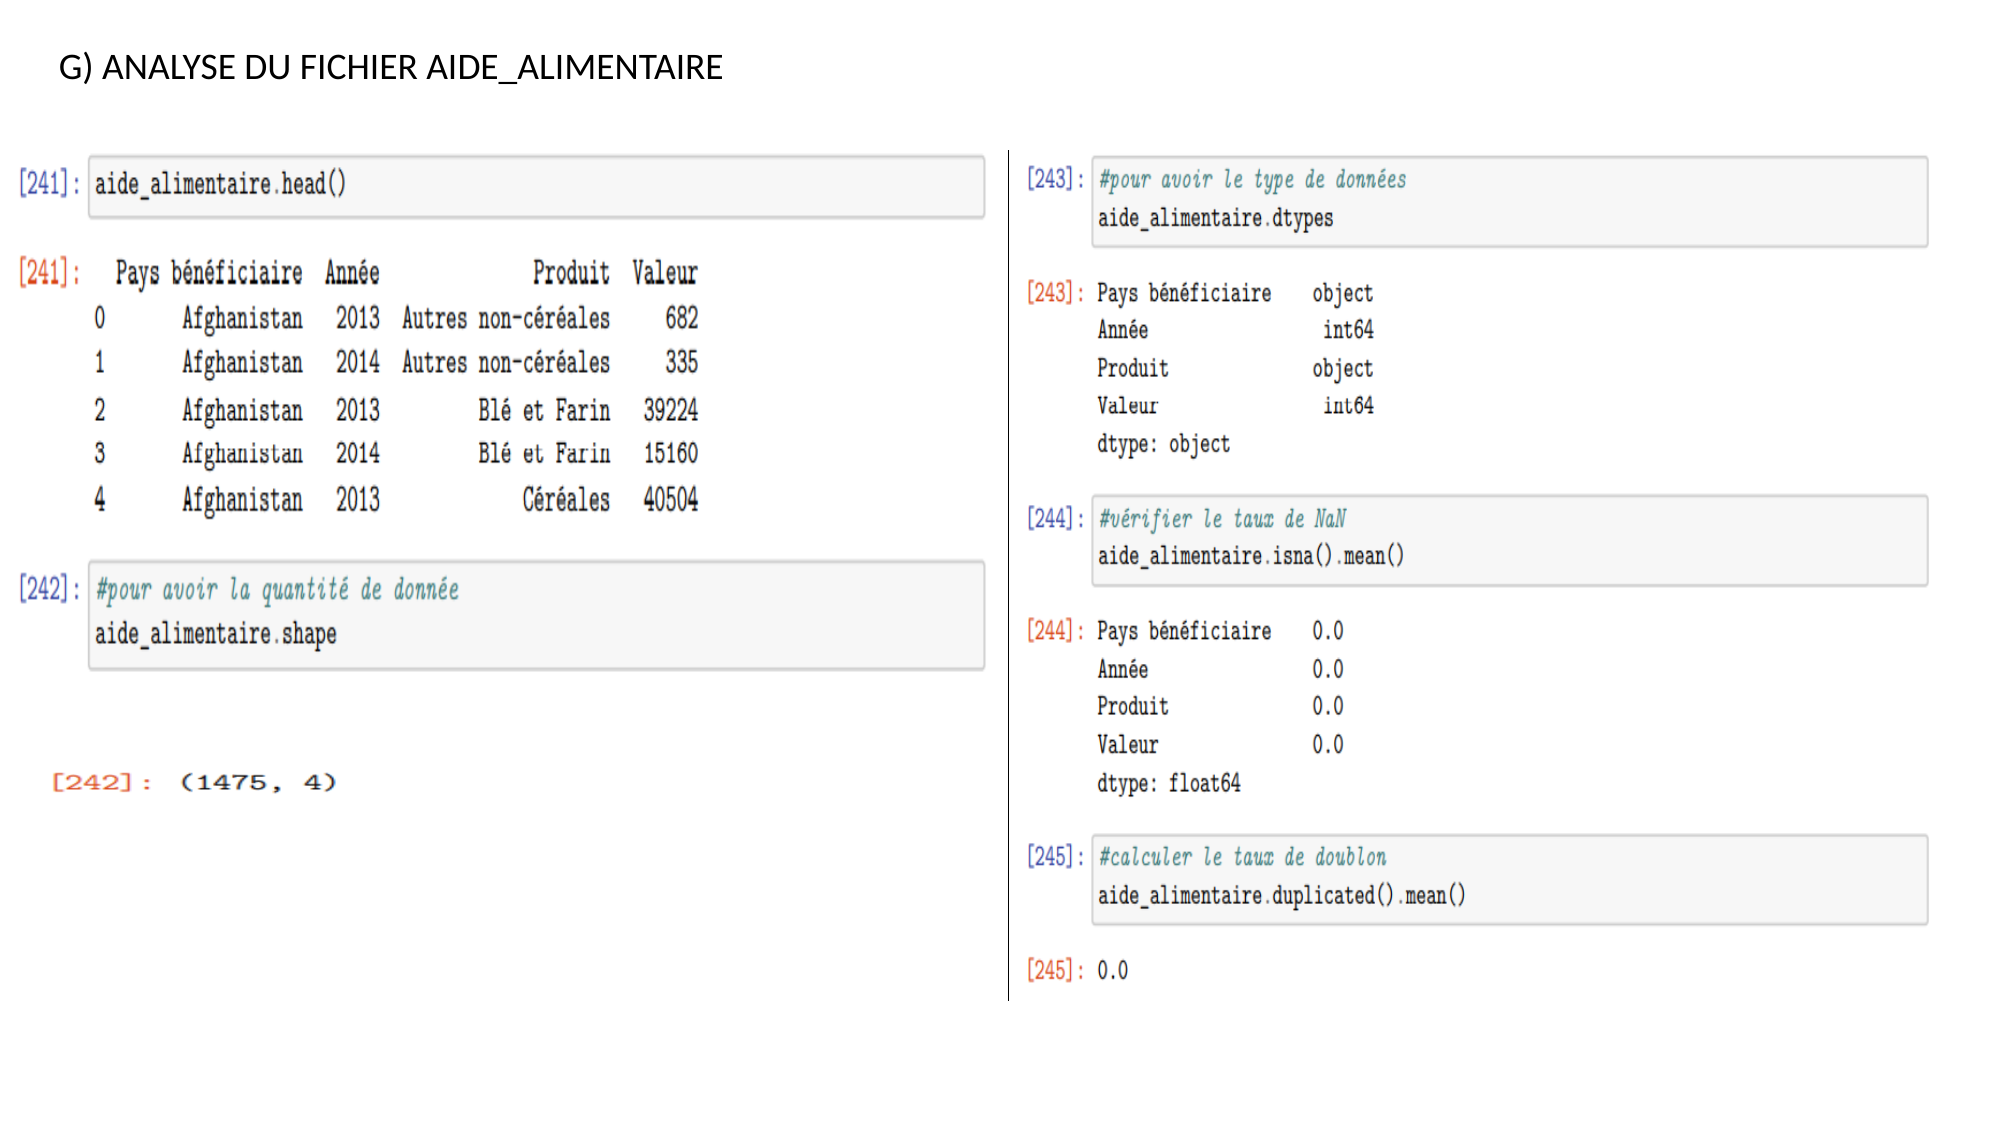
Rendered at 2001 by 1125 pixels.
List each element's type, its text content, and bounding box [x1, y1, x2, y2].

picture [29, 750, 395, 810]
text_box G) ANALYSE DU FICHIER AIDE_ALIMENTAIRE [43, 34, 1044, 96]
picture [0, 146, 1947, 1001]
